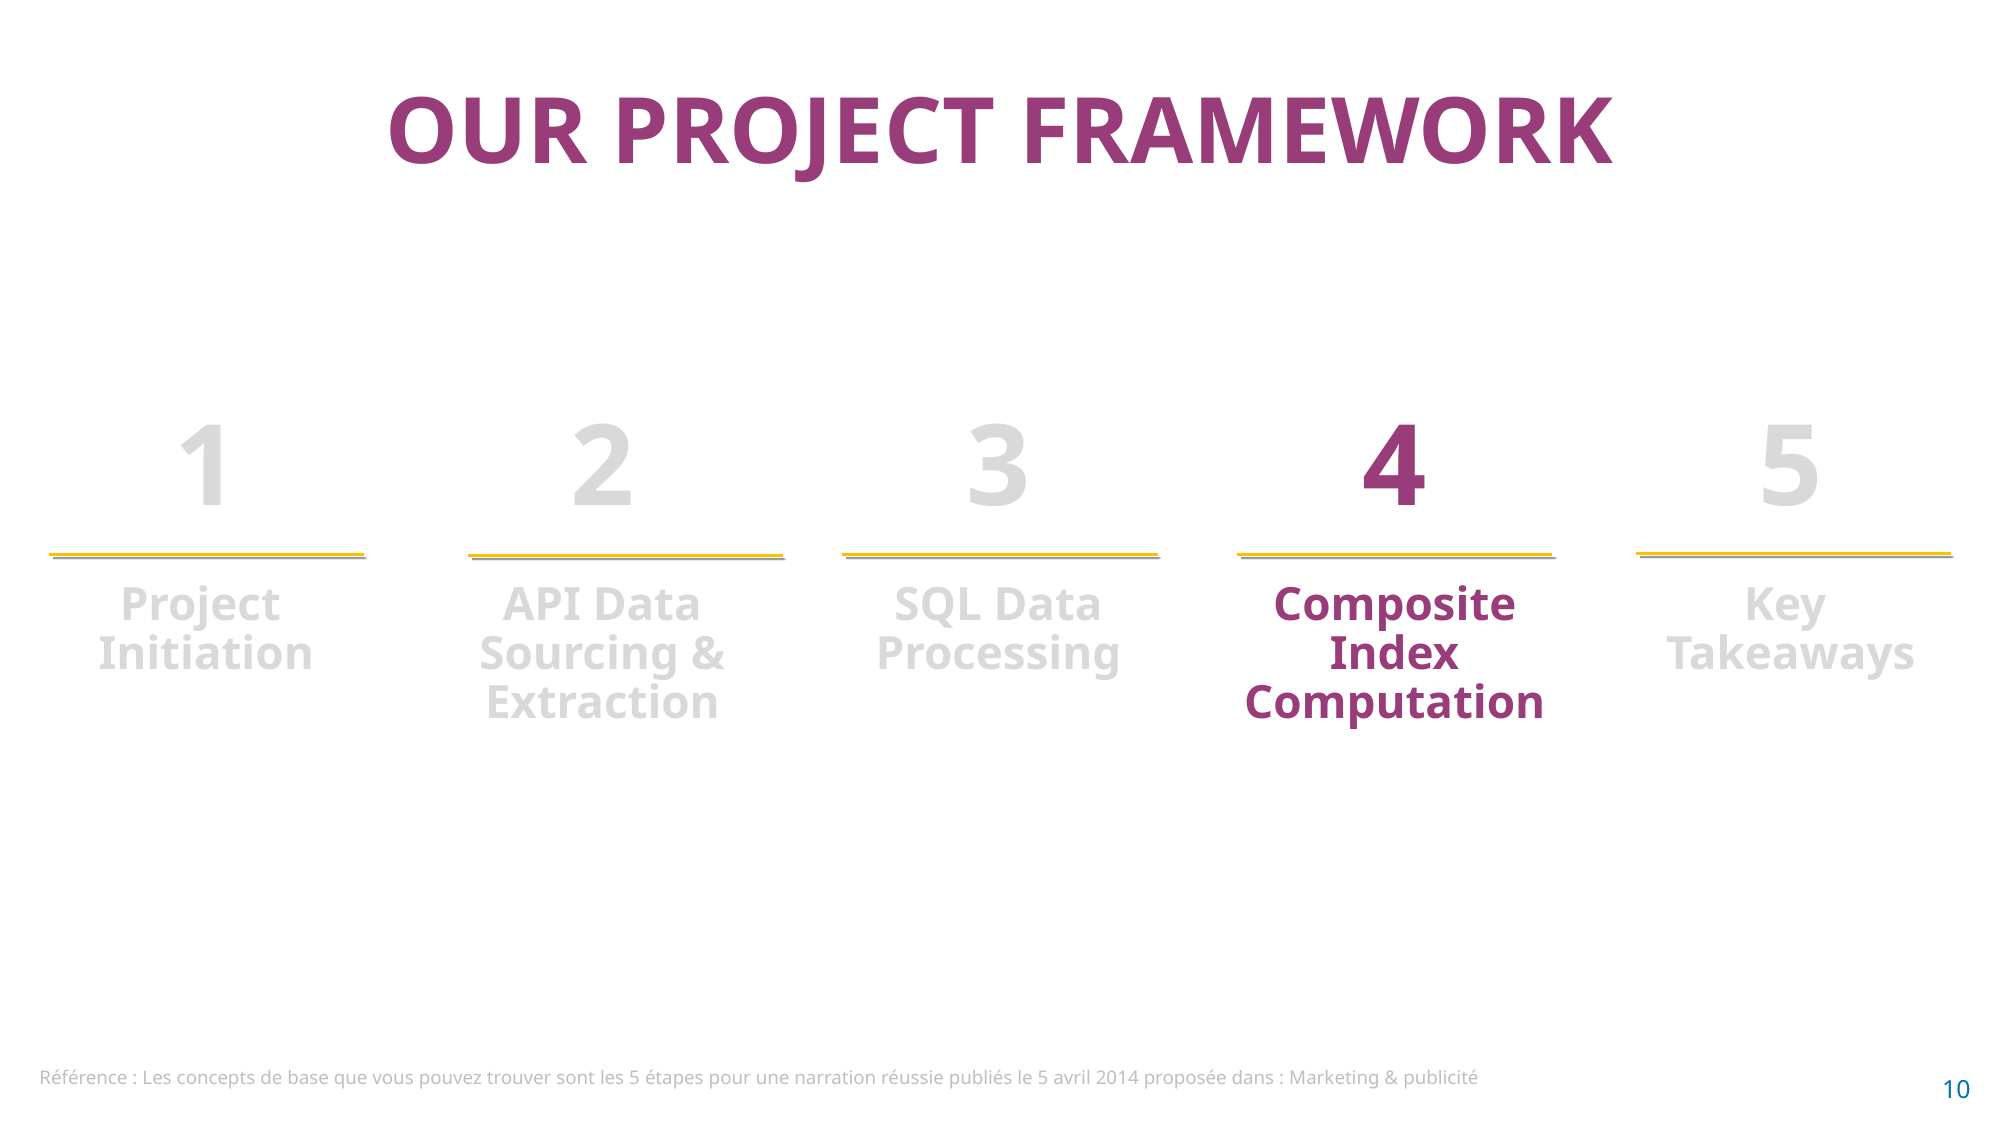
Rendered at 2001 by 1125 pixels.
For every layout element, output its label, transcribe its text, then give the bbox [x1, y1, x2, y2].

list SQL Data Processing [803, 573, 1194, 760]
list Composite Index Computation [1199, 573, 1590, 760]
list Key Takeaways [1595, 573, 1986, 689]
list 4 [1199, 400, 1590, 539]
list 1 [11, 400, 402, 539]
text_box [1927, 1060, 1998, 1121]
list OUR PROJECT FRAMEWORK [0, 77, 2000, 193]
list 3 [803, 400, 1194, 539]
list 5 [1595, 400, 1986, 539]
list Project Initiation [11, 573, 402, 689]
list API Data Sourcing & Extraction [407, 573, 798, 739]
text_box Référence : Les concepts de base que vous pouvez trouver sont les 5 étapes pour une narration réussie publiés le 5 avril 2014 proposée dans : Marketing & publicité [24, 1058, 1492, 1096]
list 2 [407, 400, 798, 539]
